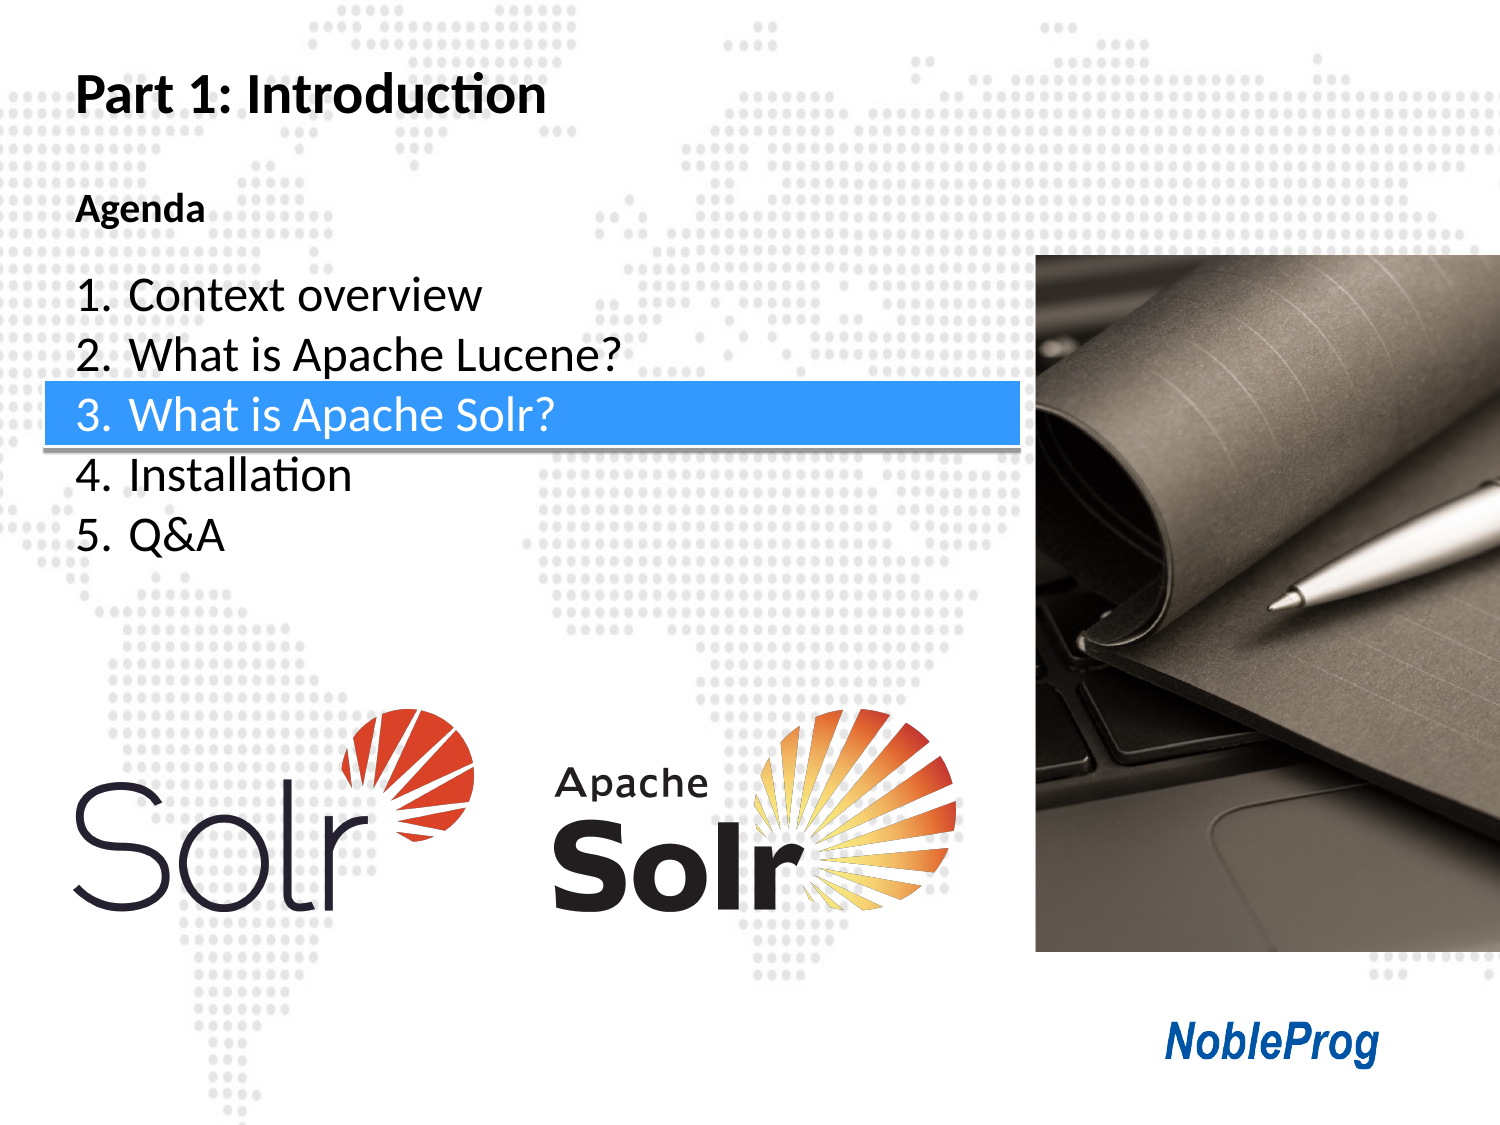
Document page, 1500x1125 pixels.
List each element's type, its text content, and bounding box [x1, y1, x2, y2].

text_box Agenda [75, 180, 1425, 231]
text_box Context overview What is Apache Lucene? What is Apache Solr? Installation Q&A [75, 261, 1425, 958]
text_box Part 1: Introduction [75, 55, 1425, 127]
picture [0, 0, 1500, 1125]
text_box [43, 379, 75, 447]
